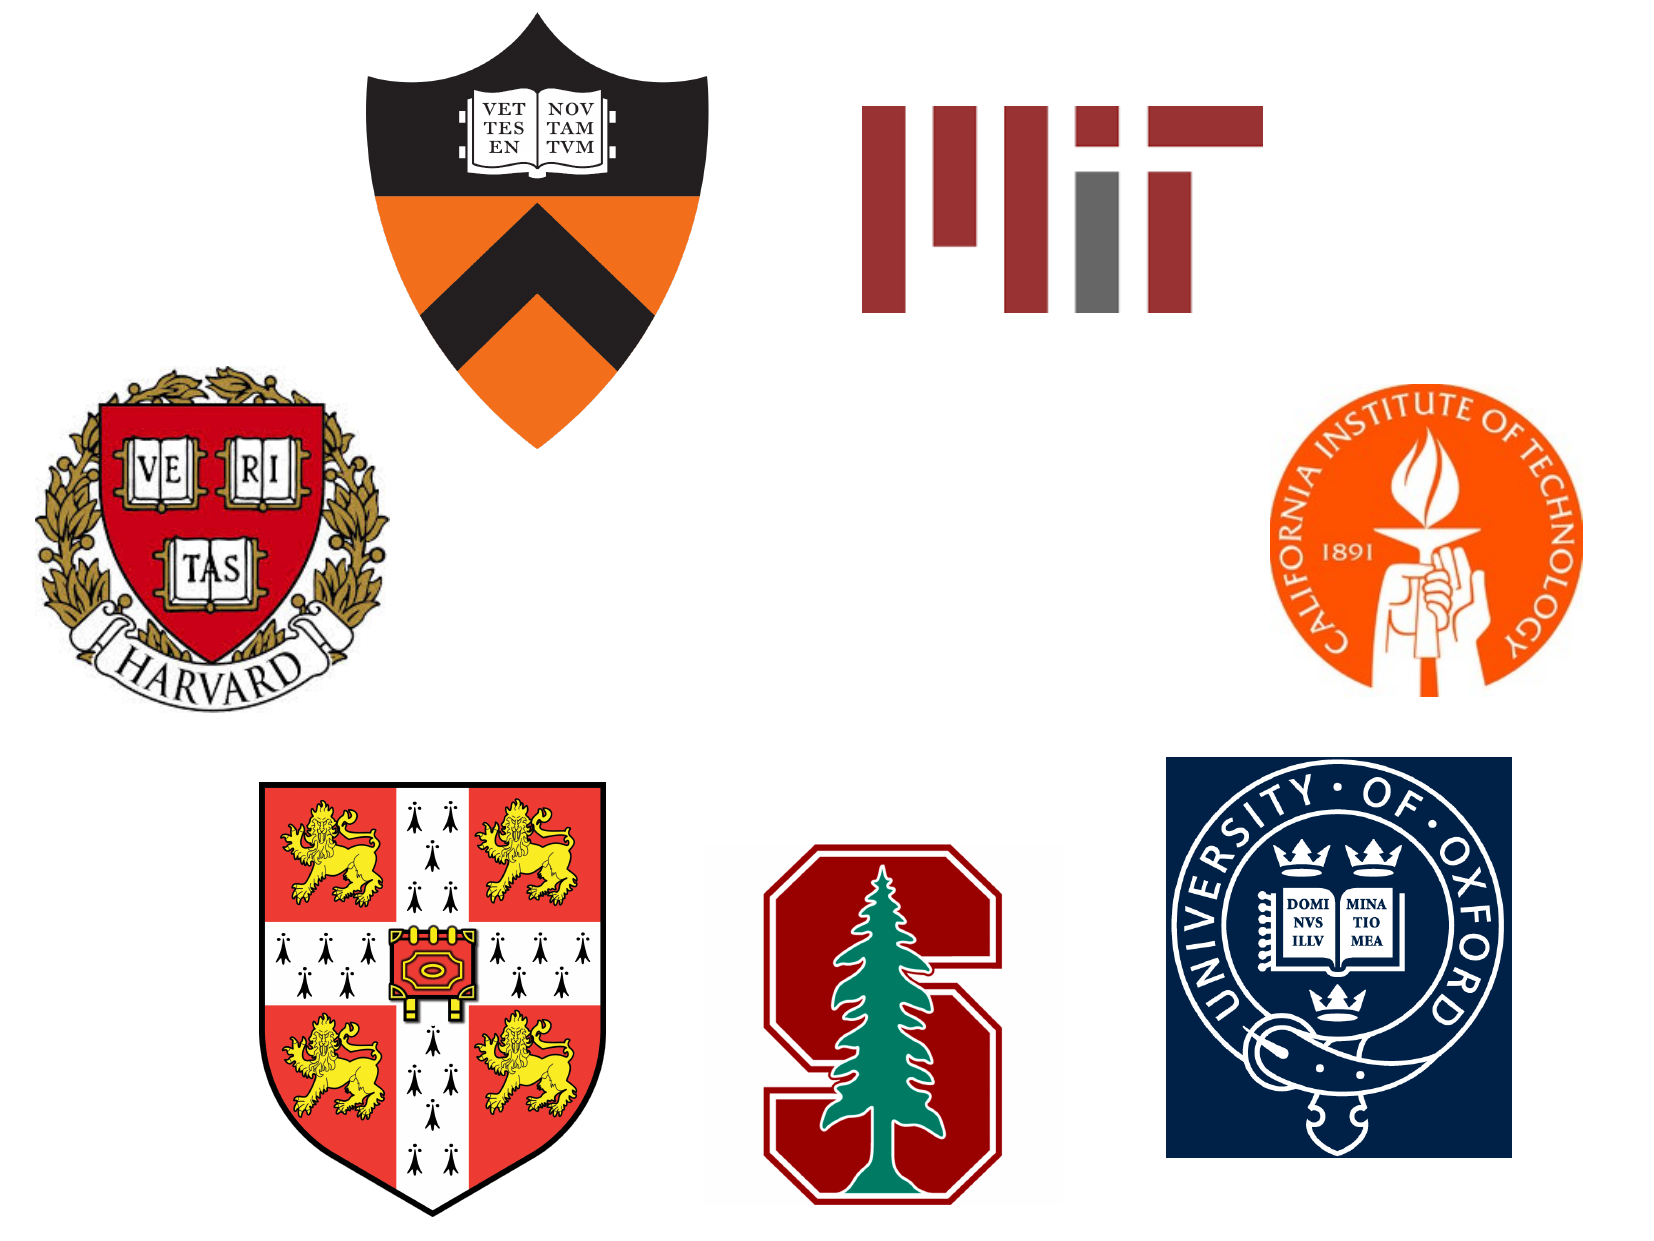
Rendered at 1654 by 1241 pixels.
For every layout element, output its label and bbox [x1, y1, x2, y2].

picture [862, 106, 1263, 313]
picture [1166, 757, 1512, 1158]
picture [1270, 384, 1583, 697]
picture [702, 844, 1063, 1205]
picture [259, 782, 606, 1217]
picture [35, 12, 709, 713]
